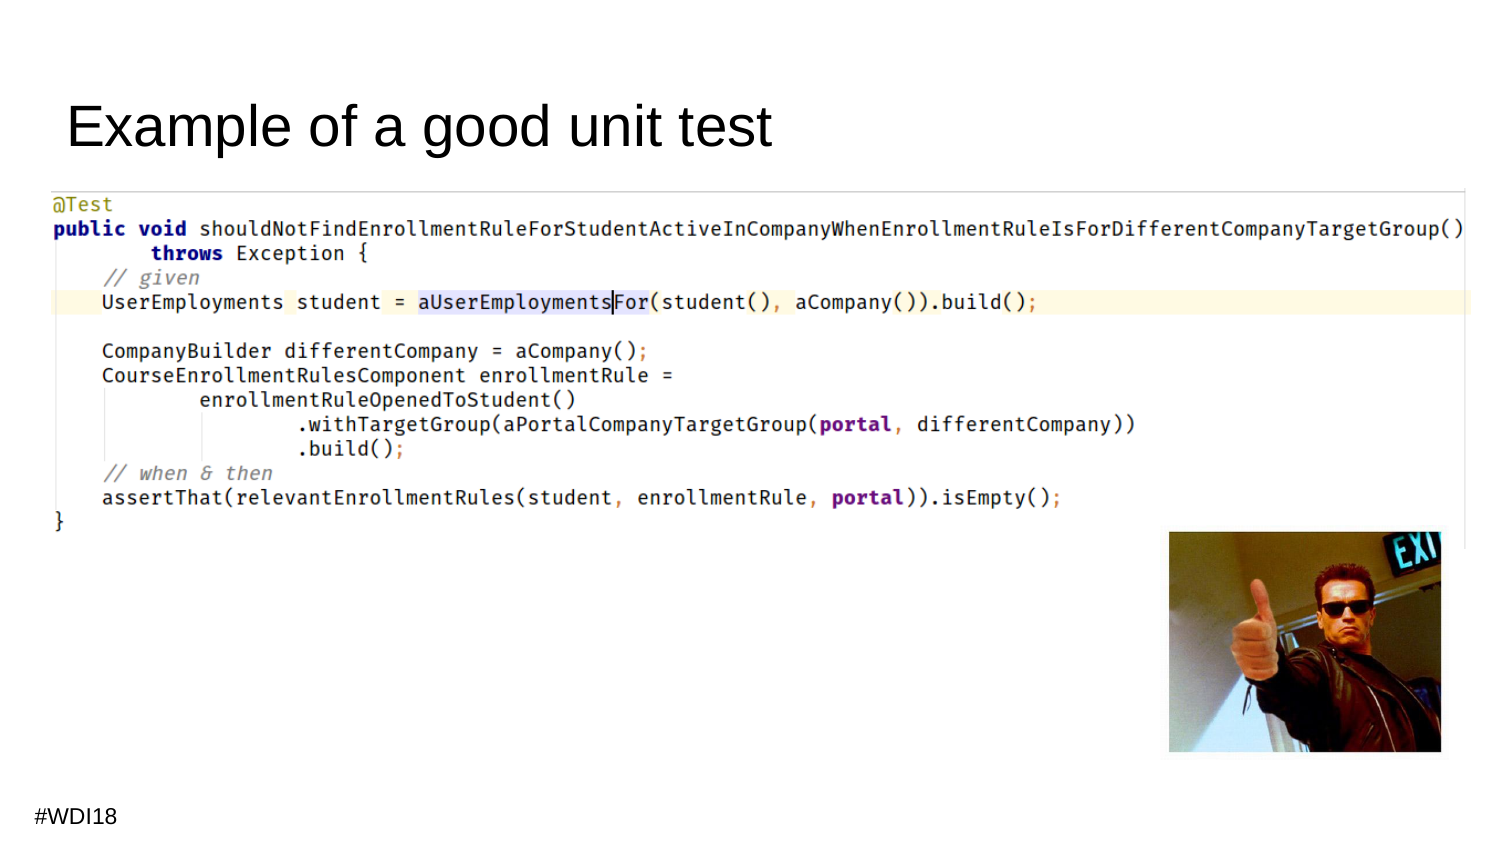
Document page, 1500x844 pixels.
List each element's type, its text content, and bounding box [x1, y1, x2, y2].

title Example of a good unit test [51, 72, 1449, 167]
text_box #WDI18 [0, 786, 247, 844]
picture [51, 188, 1471, 760]
